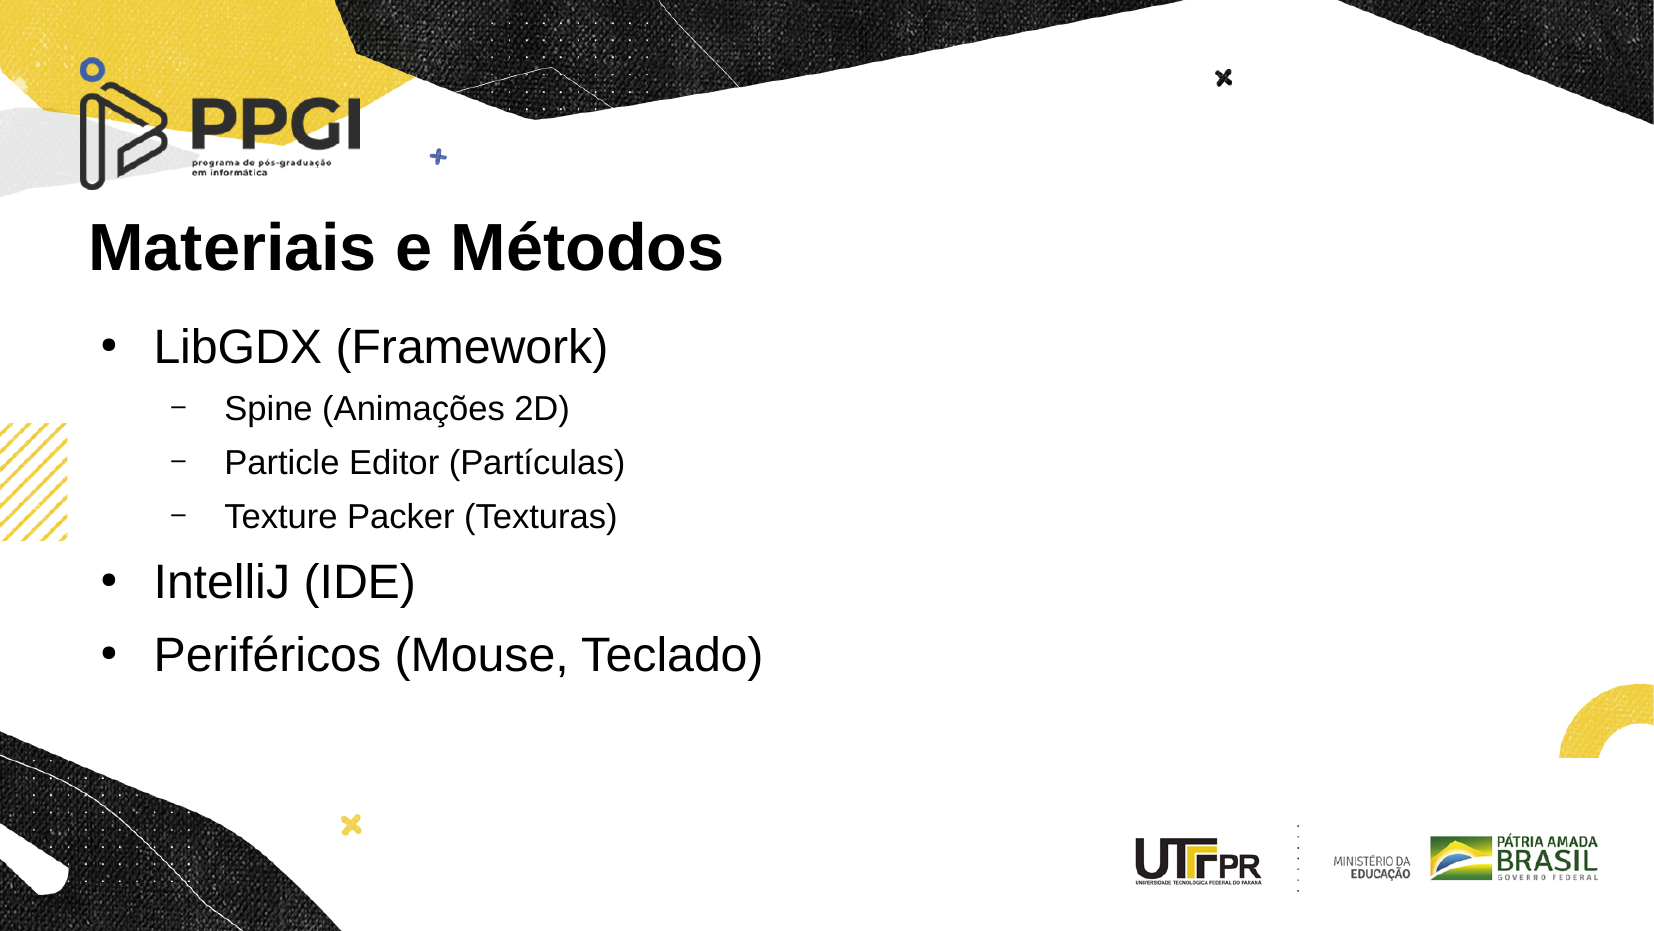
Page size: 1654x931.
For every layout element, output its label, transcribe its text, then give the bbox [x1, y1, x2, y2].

title Materiais e Métodos [88, 169, 1577, 325]
list LibGDX (Framework) Spine (Animações 2D) Particle Editor (Partículas) Texture Packer (Texturas) IntelliJ (IDE) Periféricos (Mouse, Teclado) [82, 324, 1571, 757]
picture [0, 0, 1654, 931]
